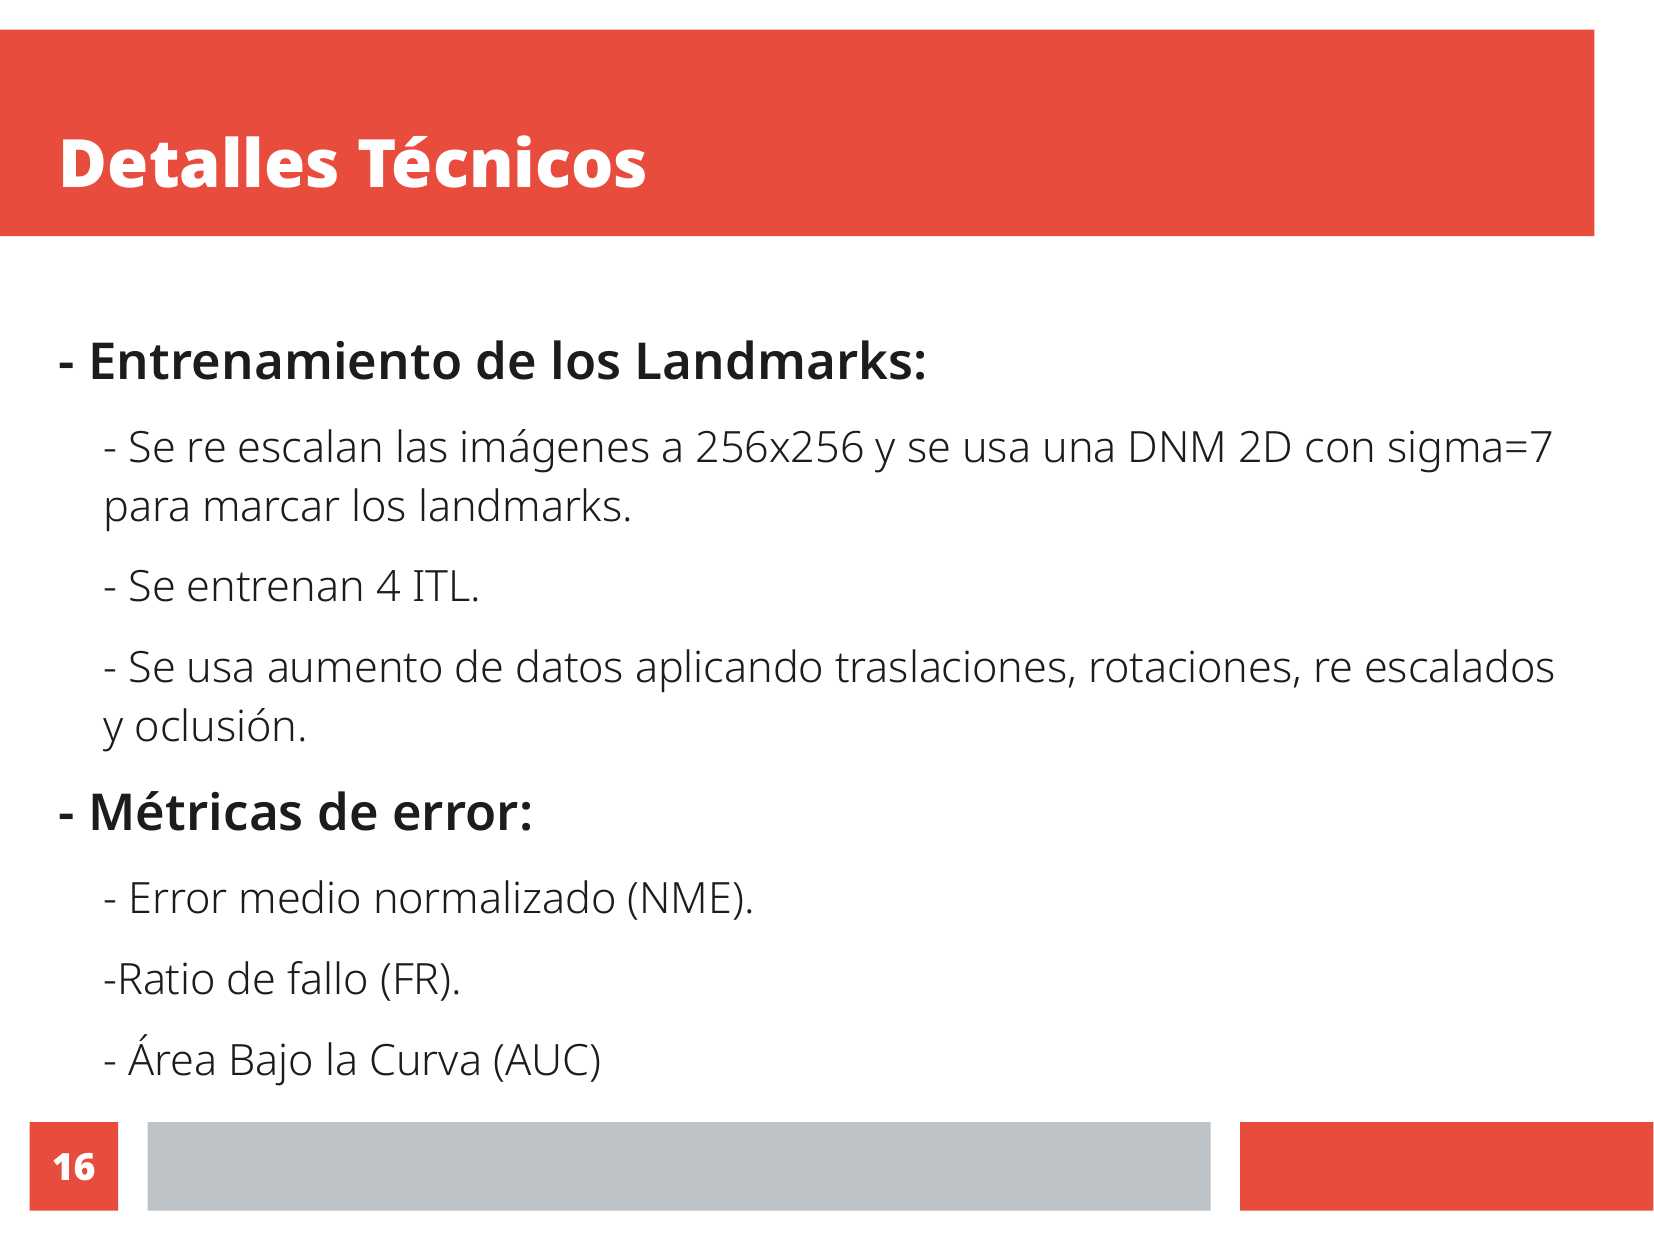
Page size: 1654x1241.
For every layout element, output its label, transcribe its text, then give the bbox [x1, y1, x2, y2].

list - Entrenamiento de los Landmarks: - Se re escalan las imágenes a 256x256 y se usa una DNM 2D con sigma=7 para marcar los landmarks. - Se entrenan 4 ITL. - Se usa aumento de datos aplicando traslaciones, rotaciones, re escalados y oclusión. - Métricas de error: - Error medio normalizado (NME). -Ratio de fallo (FR). - Área Bajo la Curva (AUC) [59, 324, 1565, 1093]
title Detalles Técnicos [59, 59, 1595, 207]
